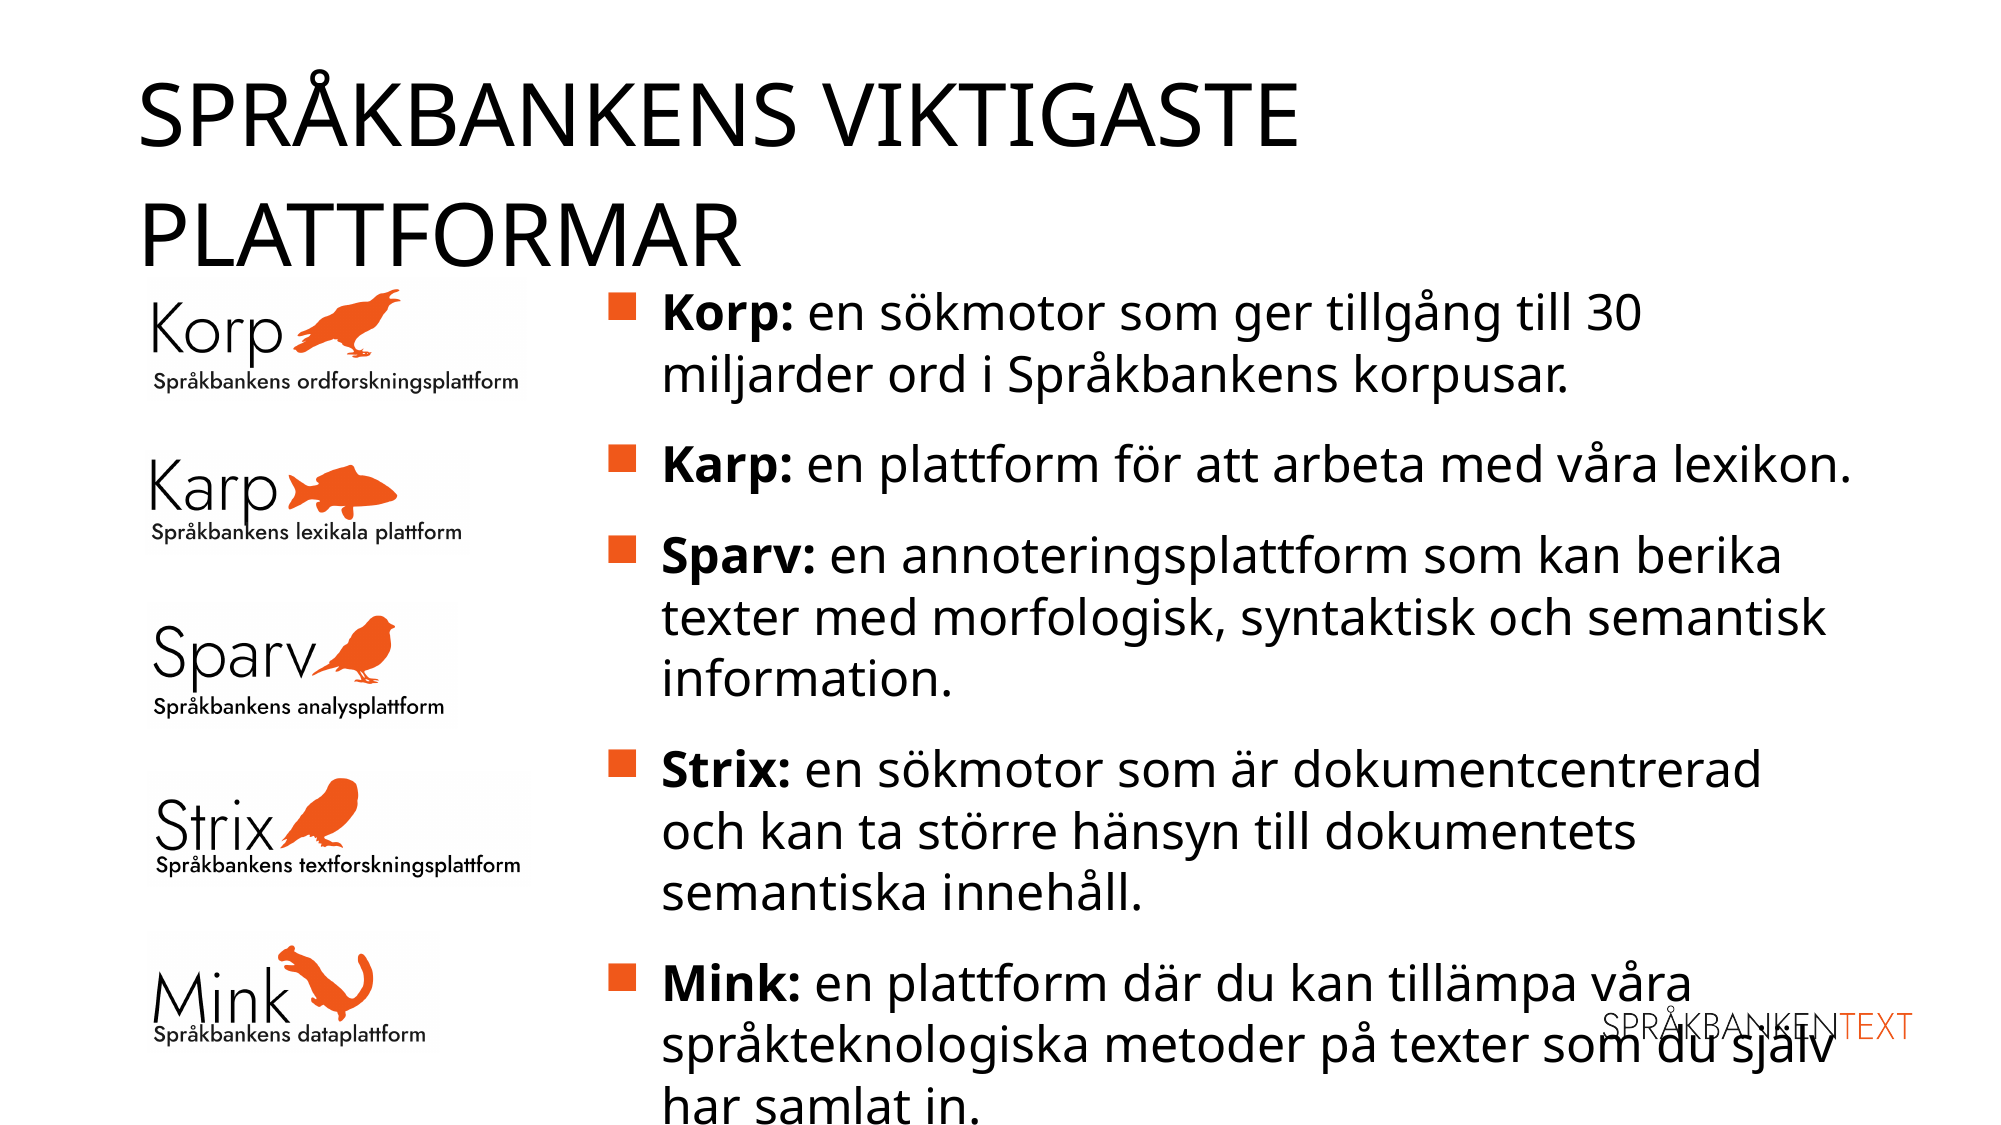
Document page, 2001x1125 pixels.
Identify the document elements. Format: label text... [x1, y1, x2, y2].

picture [145, 450, 470, 555]
picture [147, 277, 527, 401]
picture [1861, 998, 1959, 1125]
picture [147, 931, 440, 1054]
title Språkbankens viktigaste plattformar [137, 109, 1863, 236]
list Korp: en sökmotor som ger tillgång till 30 miljarder ord i Språkbankens korpusar. Karp: en plattform för att arbeta med våra lexikon. Sparv: en annoteringsplattform som kan berika texter med morfologisk, syntaktisk och semantisk information. Strix: en sökmotor som är dokumentcentrerad och kan ta större hänsyn till dokumentets semantiska innehåll. Mink: en plattform där du kan tillämpa våra språkteknologiska metoder på texter som du själv har samlat in. [590, 281, 1861, 1050]
picture [147, 771, 531, 887]
picture [147, 602, 458, 729]
